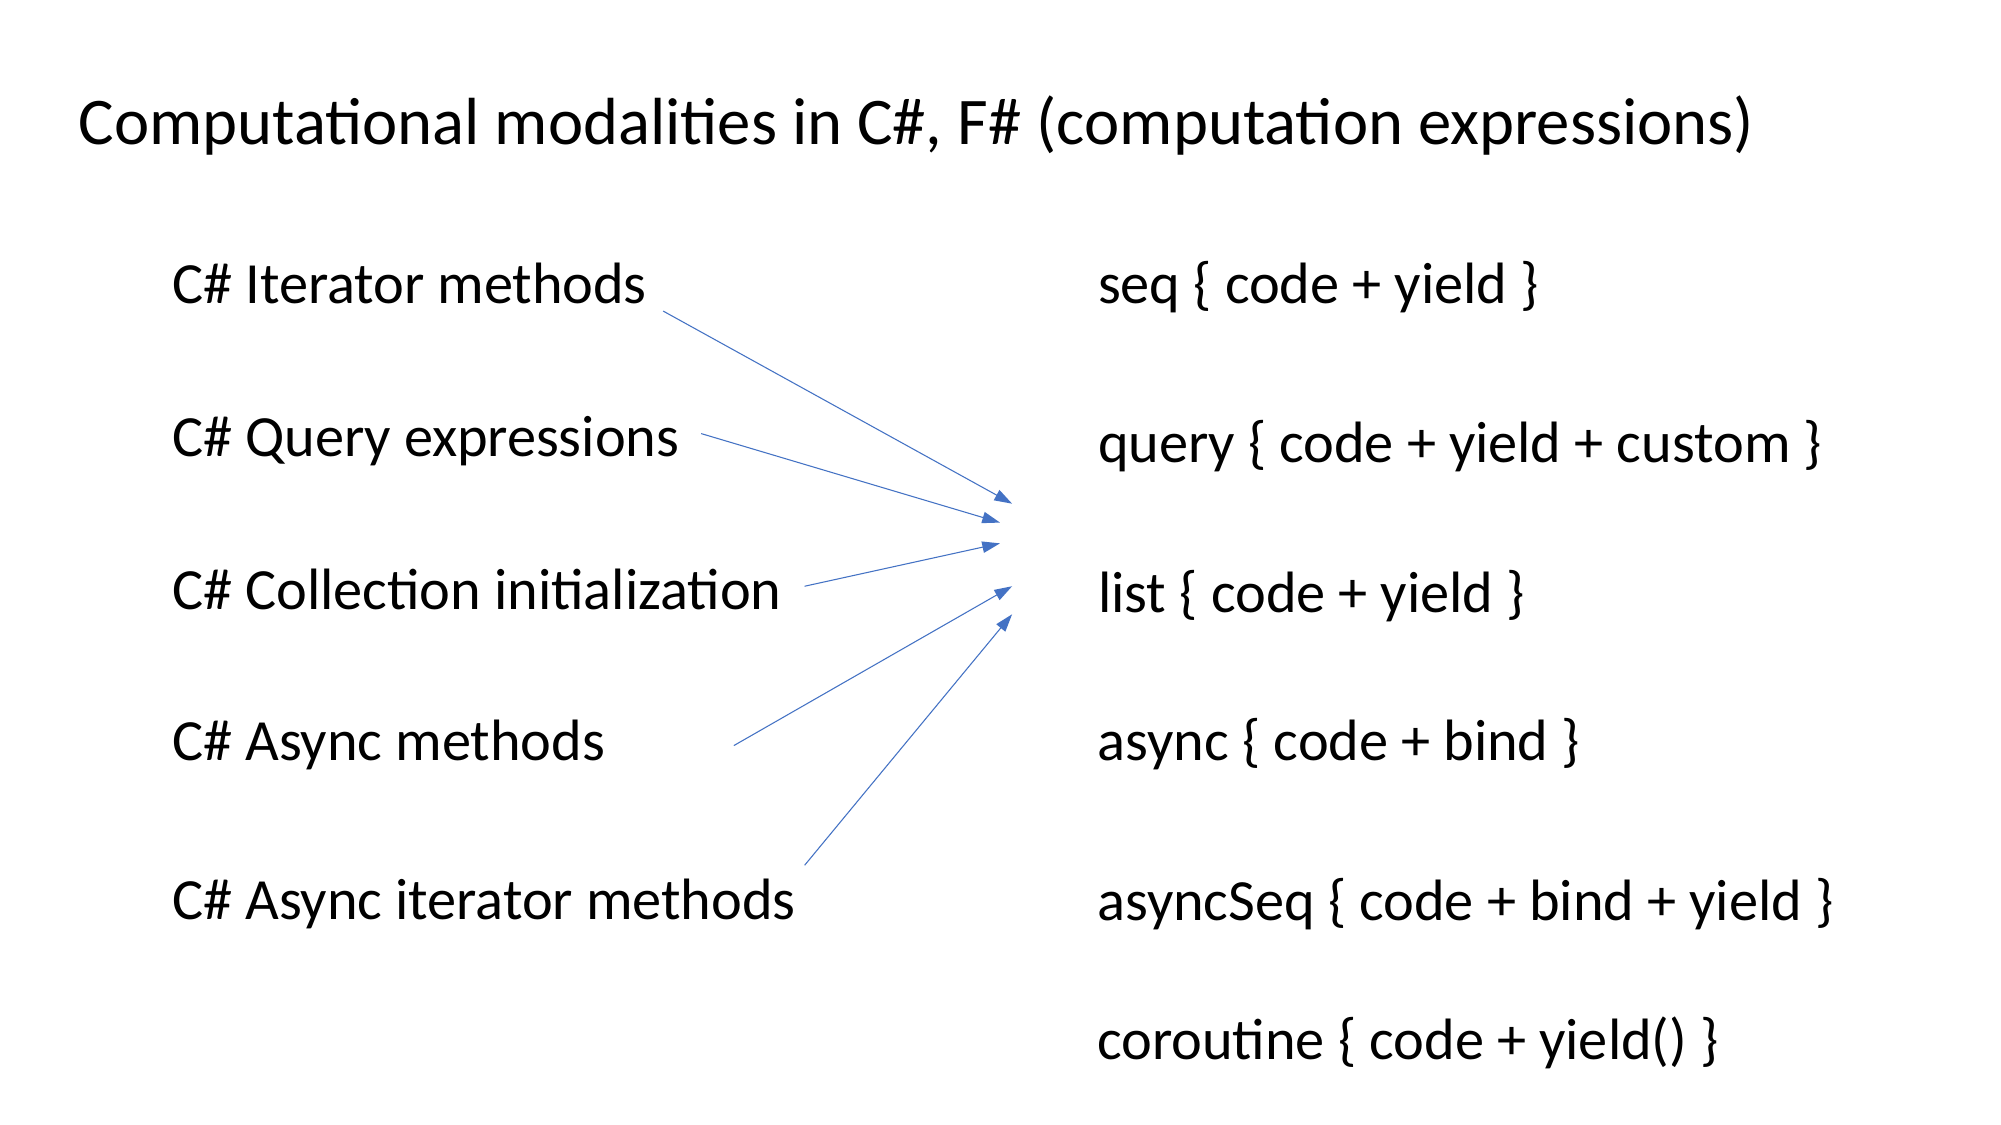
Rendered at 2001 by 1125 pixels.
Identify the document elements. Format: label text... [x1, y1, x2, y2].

text_box seq { code + yield } [1083, 238, 1977, 396]
text_box query { code + yield + custom } [1083, 396, 1977, 546]
text_box C# Async iterator methods [157, 853, 819, 940]
text_box C# Collection initialization [157, 543, 805, 630]
text_box C# Iterator methods [157, 238, 682, 324]
text_box C# Async methods [157, 694, 626, 781]
text_box C# Query expressions [157, 390, 702, 477]
text_box asyncSeq { code + bind + yield } coroutine { code + yield() } [1082, 854, 1977, 1082]
text_box async { code + bind } [1082, 694, 1977, 854]
text_box list { code + yield } [1083, 546, 1977, 694]
text_box Computational modalities in C#, F# (computation expressions) [0, 70, 1909, 167]
